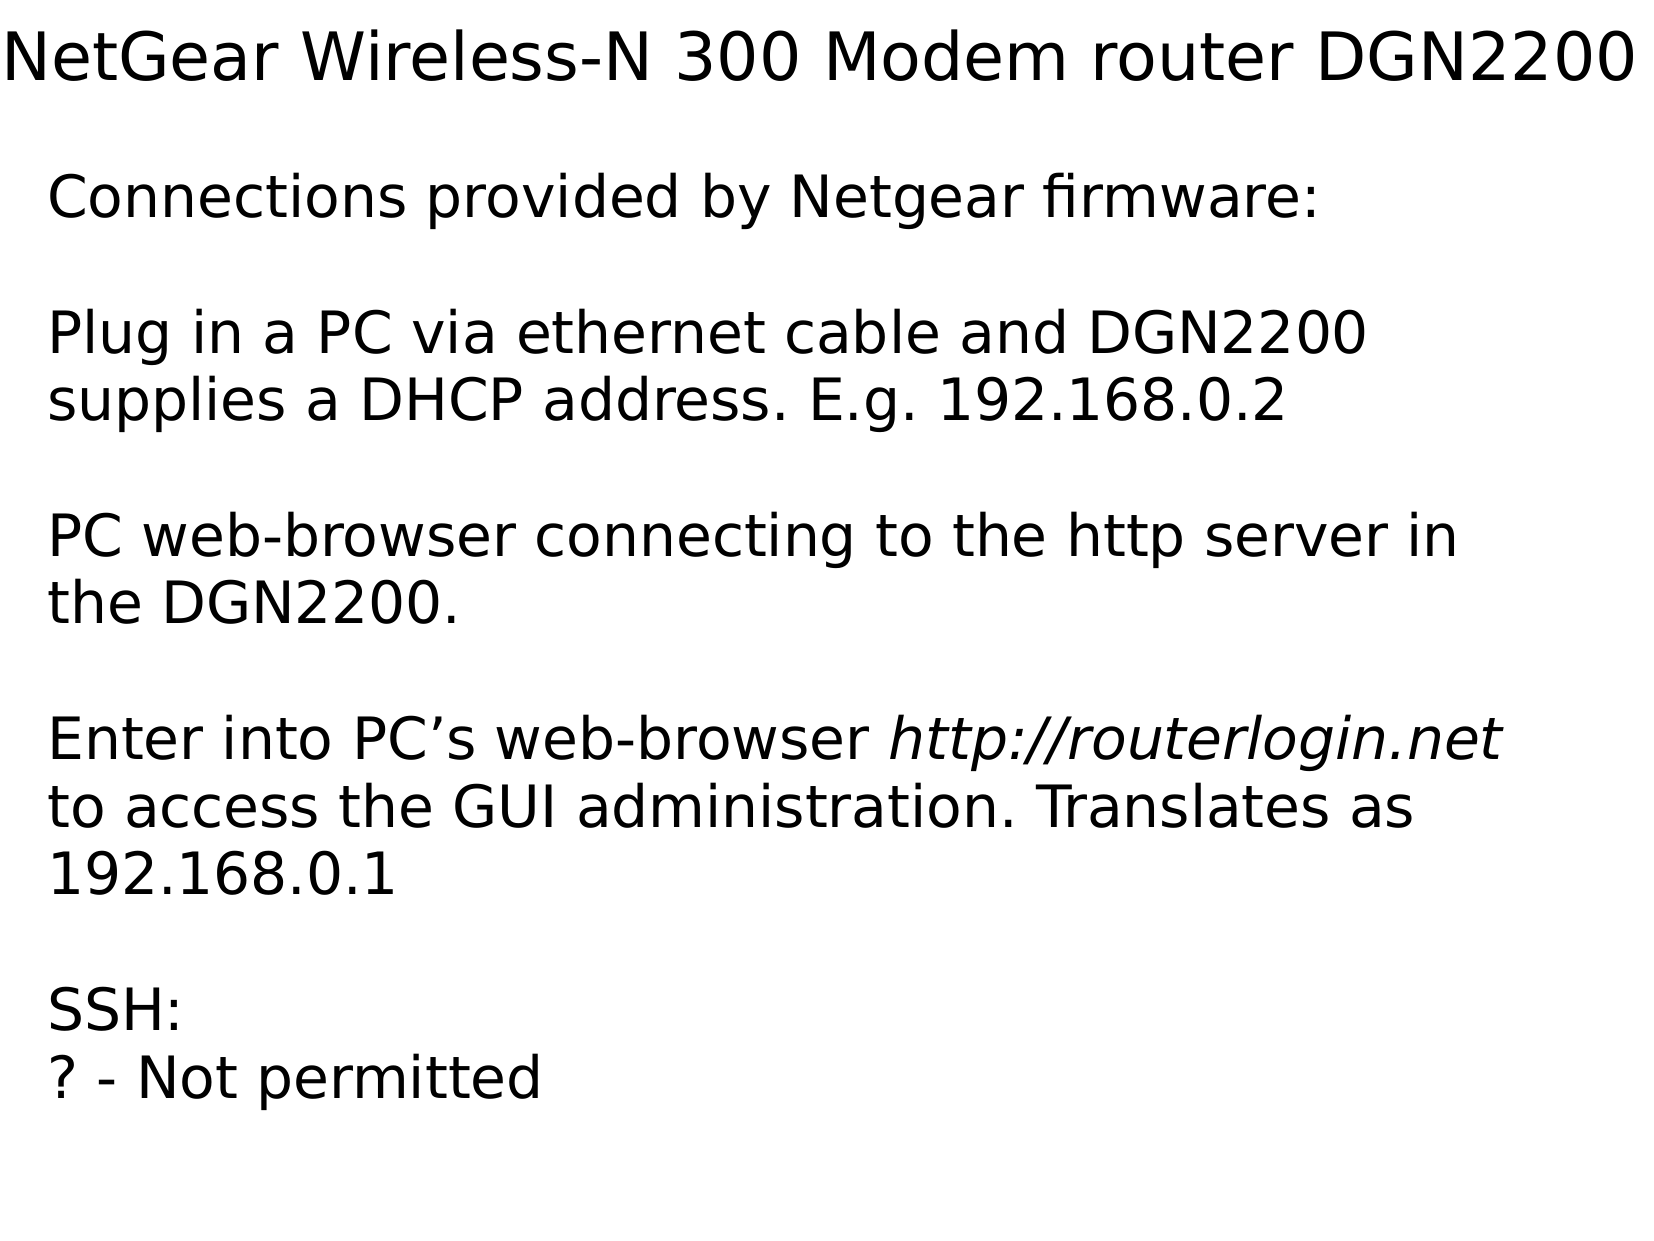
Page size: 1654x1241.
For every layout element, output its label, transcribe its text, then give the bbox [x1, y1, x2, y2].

subtitle Connections provided by Netgear firmware: Plug in a PC via ethernet cable and DGN2200 supplies a DHCP address. E.g. 192.168.0.2 PC web-browser connecting to the http server in the DGN2200. Enter into PC’s web-browser http://routerlogin.net to access the GUI administration. Translates as 192.168.0.1 SSH: ? - Not permitted [47, 117, 1536, 1158]
title NetGear Wireless-N 300 Modem router DGN2200 [0, 5, 1642, 110]
